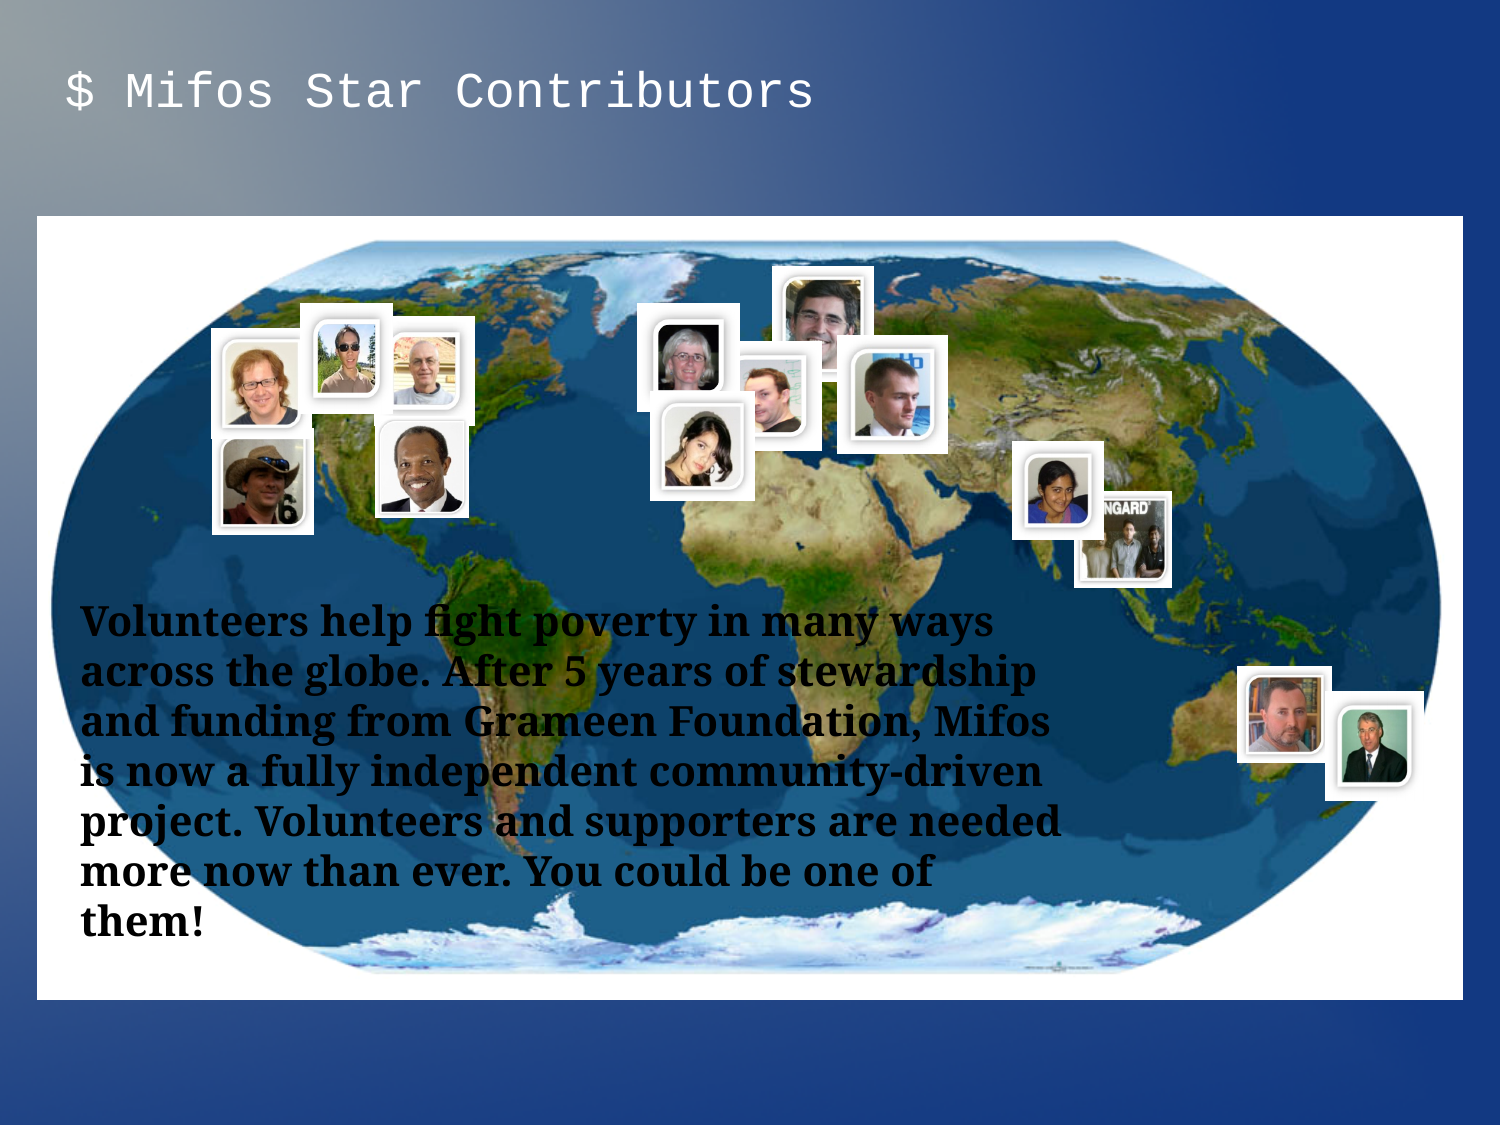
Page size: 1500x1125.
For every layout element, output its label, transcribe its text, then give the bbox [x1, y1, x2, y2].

text_box $ Mifos Star Contributors [50, 49, 1363, 200]
text_box Volunteers help fight poverty in many ways across the globe. After 5 years of stewardship and funding from Grameen Foundation, Mifos is now a fully independent community-driven project. Volunteers and supporters are needed more now than ever. You could be one of them! [62, 587, 1078, 953]
picture [0, 0, 1500, 1125]
